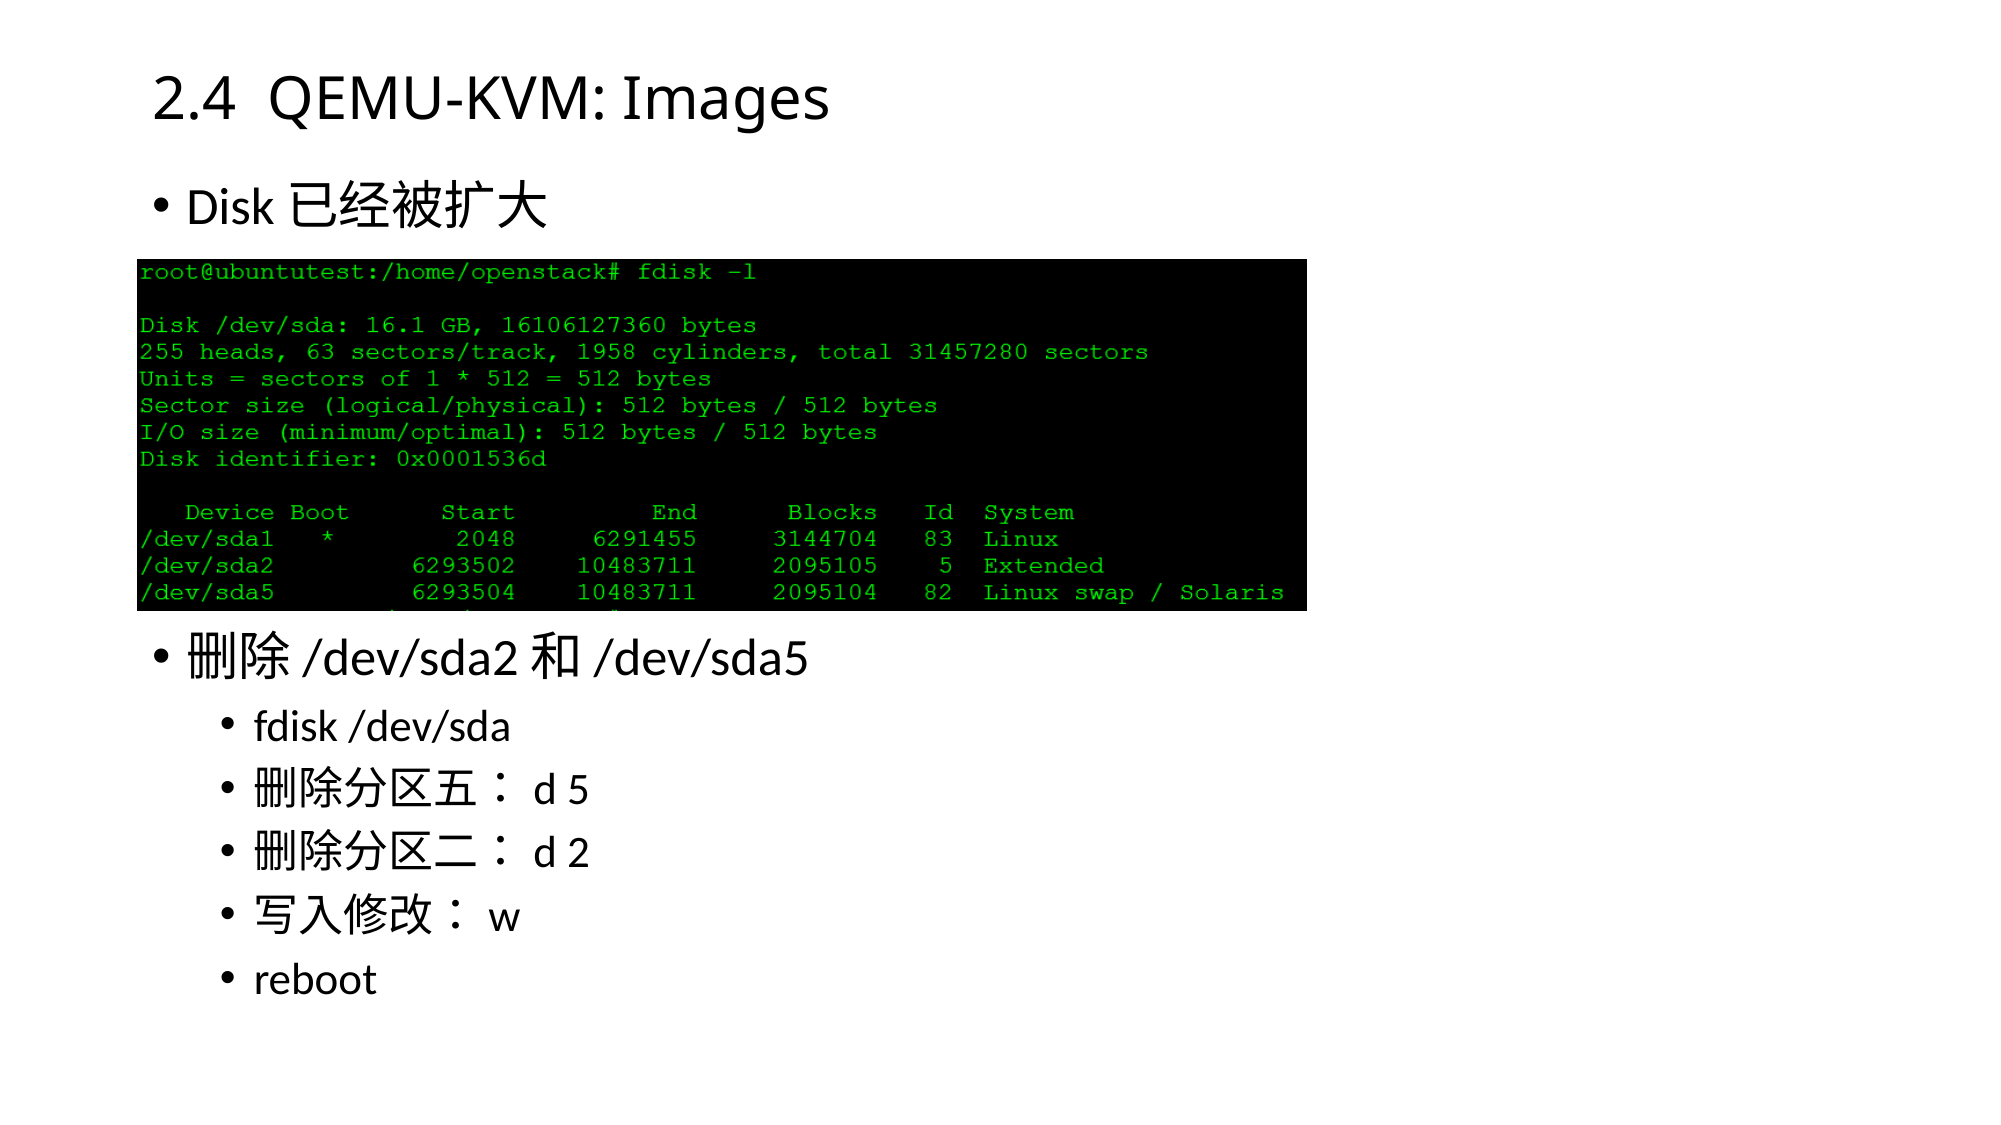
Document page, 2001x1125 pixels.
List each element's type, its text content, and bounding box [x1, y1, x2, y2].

picture [137, 259, 1307, 611]
title 2.4 QEMU-KVM: Images [137, 59, 1863, 140]
list Disk已经被扩大 删除/dev/sda2和/dev/sda5 fdisk /dev/sda 删除分区五：d 5 删除分区二：d 2 写入修改：w reboot [137, 171, 1863, 1014]
